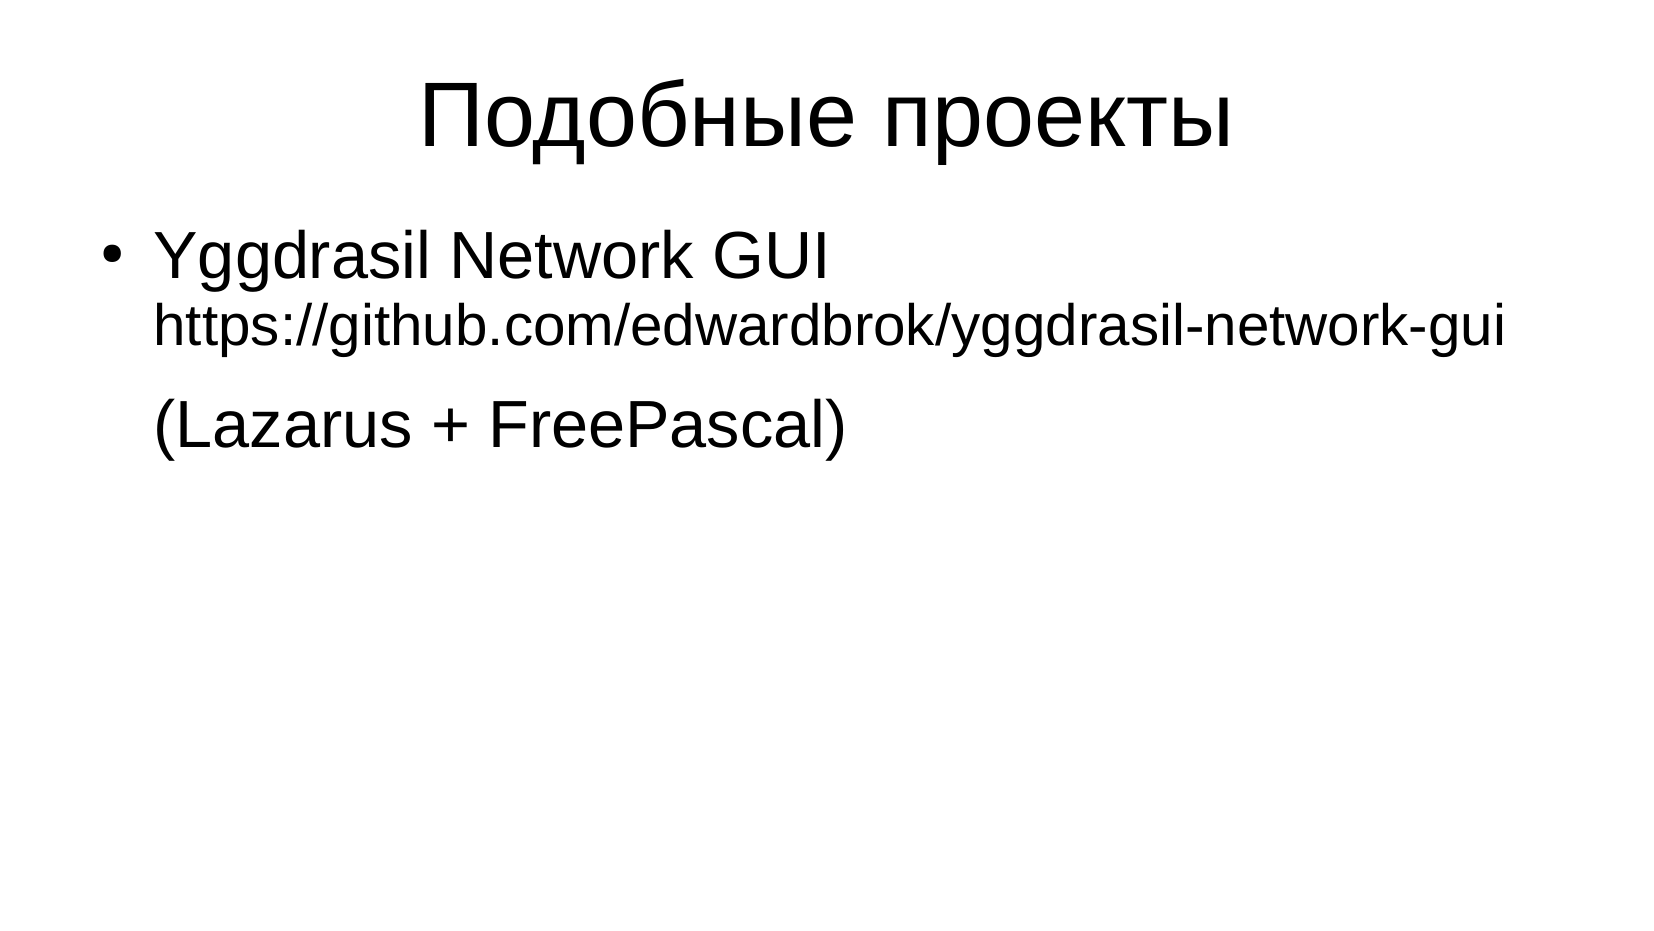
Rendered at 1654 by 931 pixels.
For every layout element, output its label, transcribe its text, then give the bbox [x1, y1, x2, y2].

title Подобные проекты [82, 37, 1571, 193]
list Yggdrasil Network GUI https://github.com/edwardbrok/yggdrasil-network-gui (Lazarus + FreePascal) [82, 217, 1571, 758]
